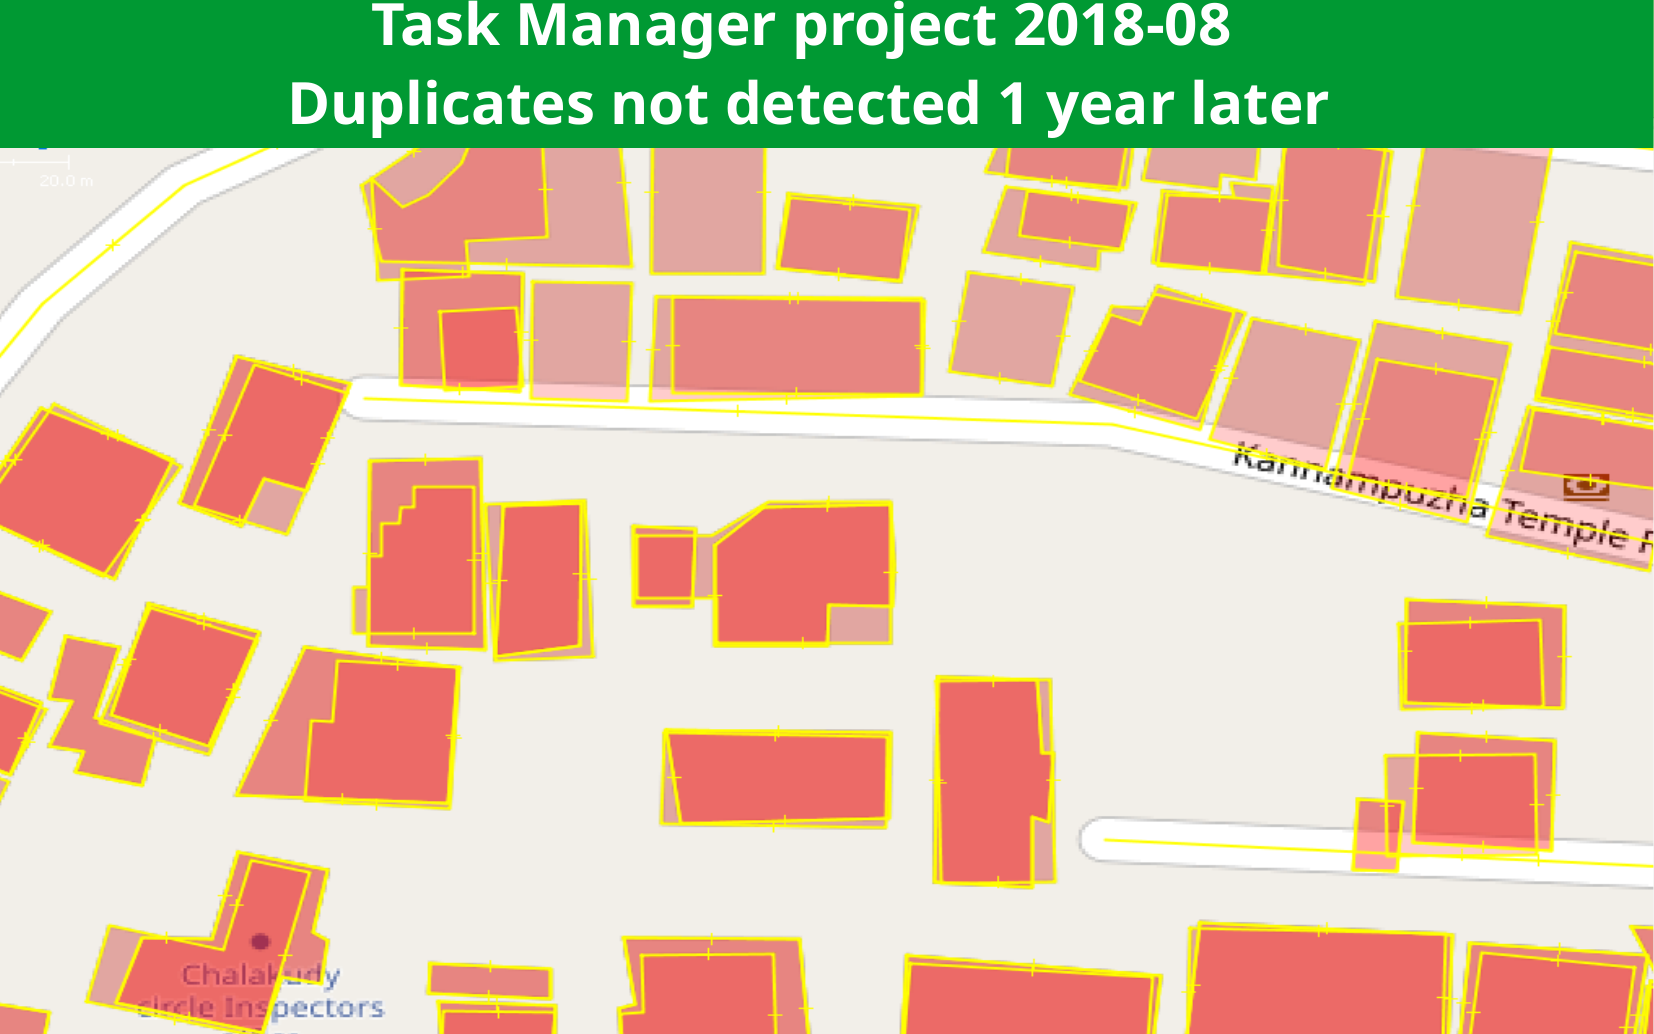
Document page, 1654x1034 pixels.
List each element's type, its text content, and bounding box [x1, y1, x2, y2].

title Task Manager project 2018-08 Duplicates not detected 1 year later [0, 0, 1654, 148]
picture [0, 148, 1654, 1034]
